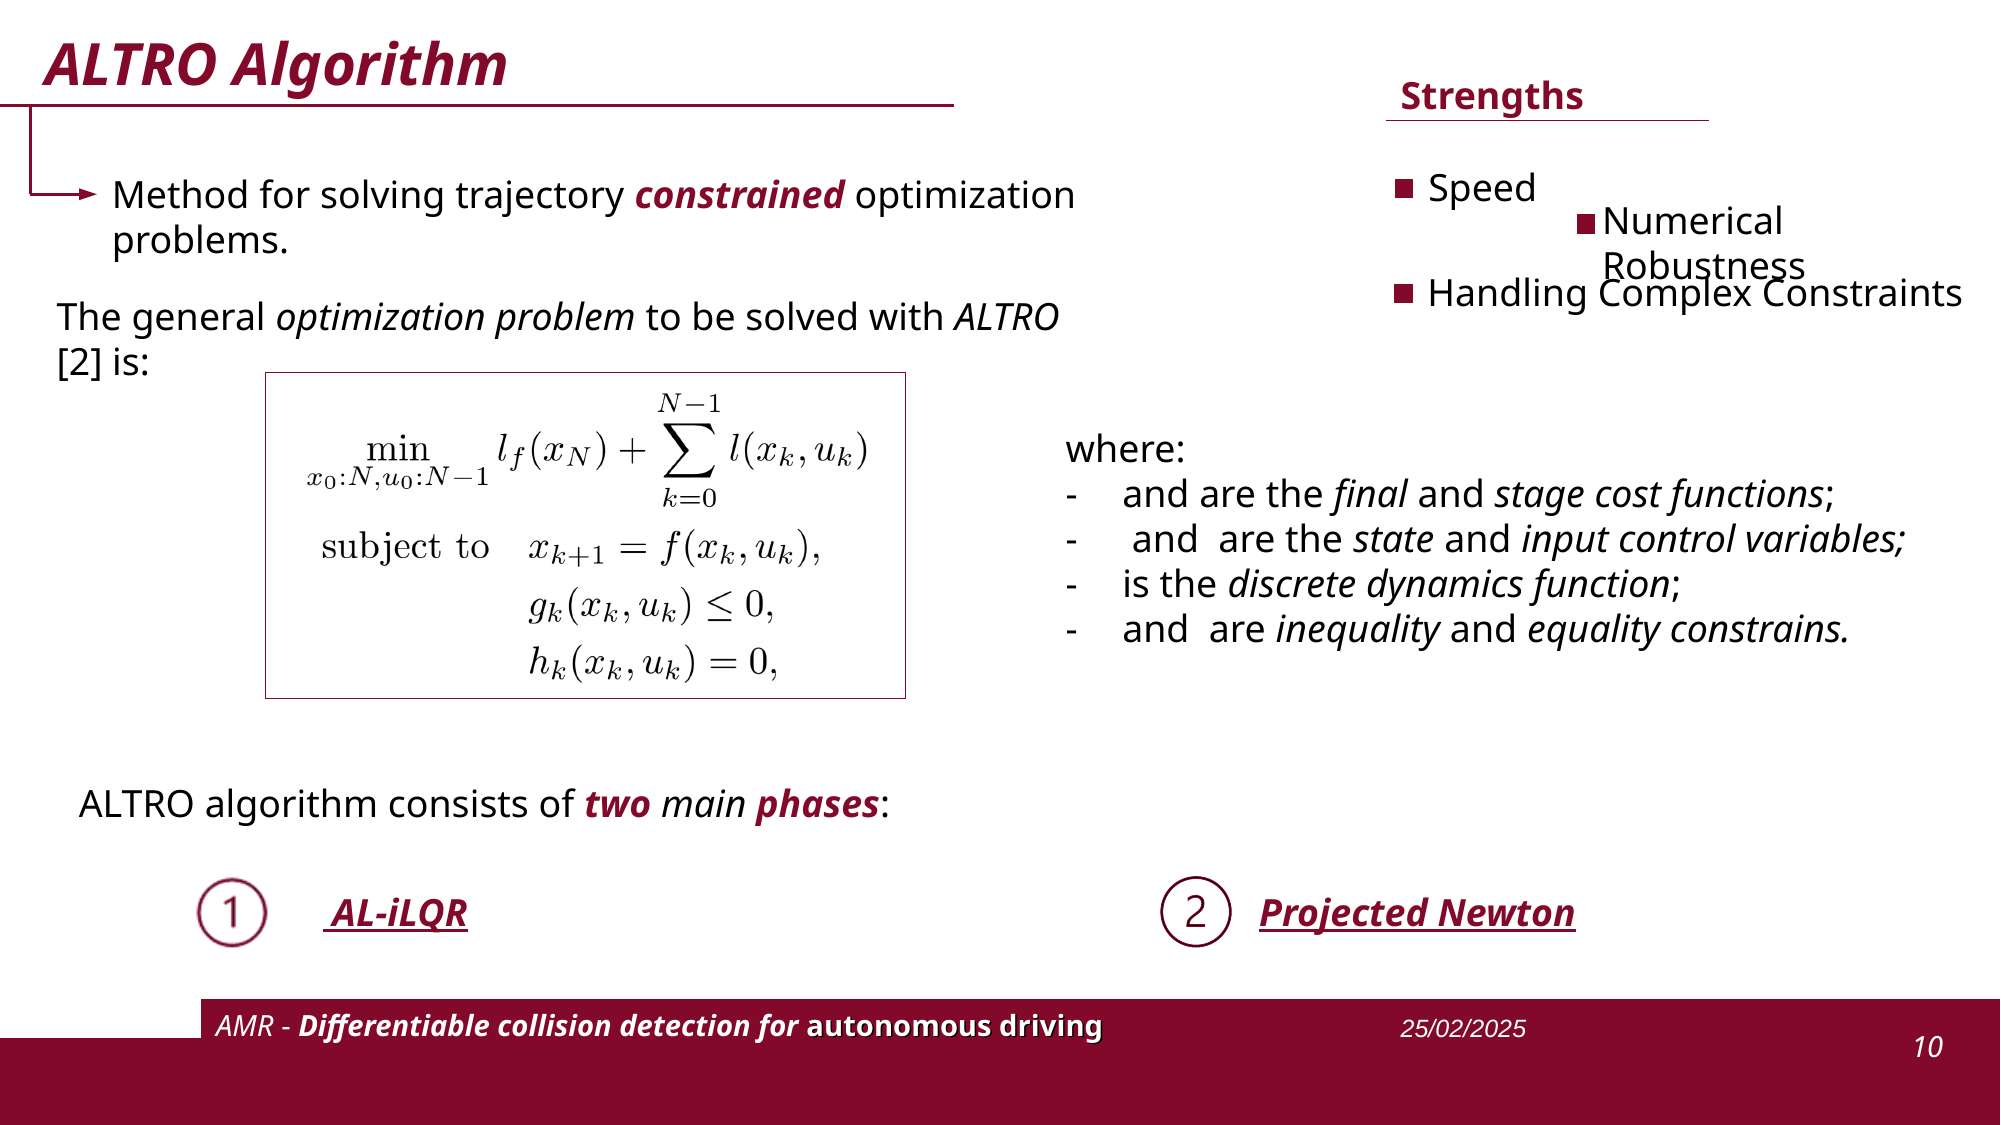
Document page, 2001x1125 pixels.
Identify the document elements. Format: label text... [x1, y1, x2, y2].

text_box Handling Complex Constraints [1412, 261, 2000, 323]
text_box ALTRO Algorithm [30, 19, 1031, 177]
text_box [1395, 179, 1413, 198]
text_box Strengths [1385, 121, 1651, 126]
text_box where: and are the final and stage cost functions; and are the state and input control variables; is the discrete dynamics function; and are inequality and equality constrains. [1050, 417, 2000, 664]
text_box ALTRO algorithm consists of two main phases: [63, 772, 1160, 833]
text_box AMR - Differentiable collision detection for autonomous driving [201, 999, 1202, 1051]
text_box Projected Newton [1244, 881, 1609, 942]
text_box Numerical Robustness [1587, 189, 1989, 250]
text_box The general optimization problem to be solved with ALTRO [2] is: [41, 285, 1097, 347]
text_box Speed [1413, 156, 1607, 218]
text_box AL-iLQR [307, 881, 494, 943]
picture [266, 373, 905, 698]
picture [1151, 866, 1241, 957]
text_box 10 [1896, 1020, 1966, 1072]
text_box 25/02/2025 [1385, 1004, 1589, 1050]
text_box Strengths [1385, 64, 1651, 120]
text_box [1577, 218, 1587, 234]
text_box [1394, 284, 1413, 303]
text_box Method for solving trajectory constrained optimization problems. [96, 164, 1192, 225]
picture [189, 871, 277, 957]
text_box [0, 999, 2000, 1125]
